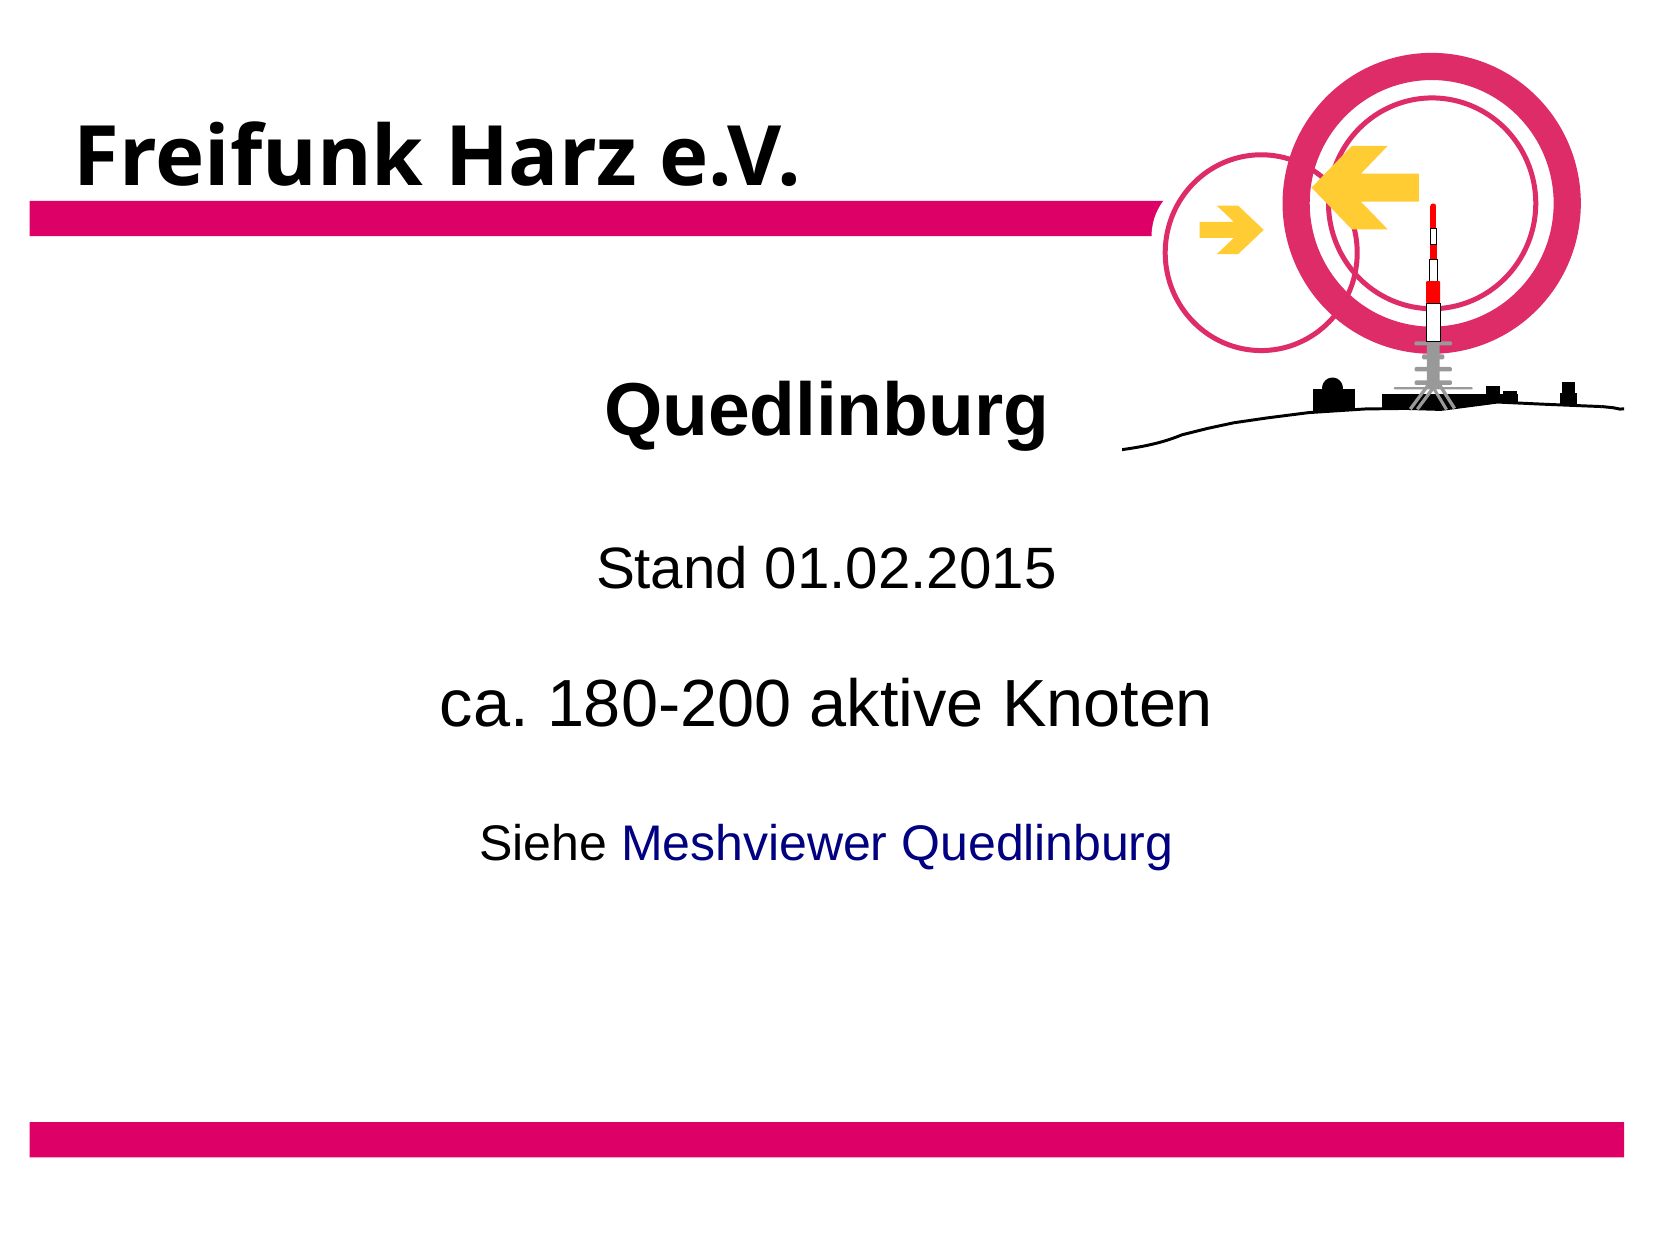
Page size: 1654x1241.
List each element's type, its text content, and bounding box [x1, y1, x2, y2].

subtitle Quedlinburg Stand 01.02.2015 ca. 180-200 aktive Knoten Siehe Meshviewer Quedlinburg [82, 265, 1571, 1123]
